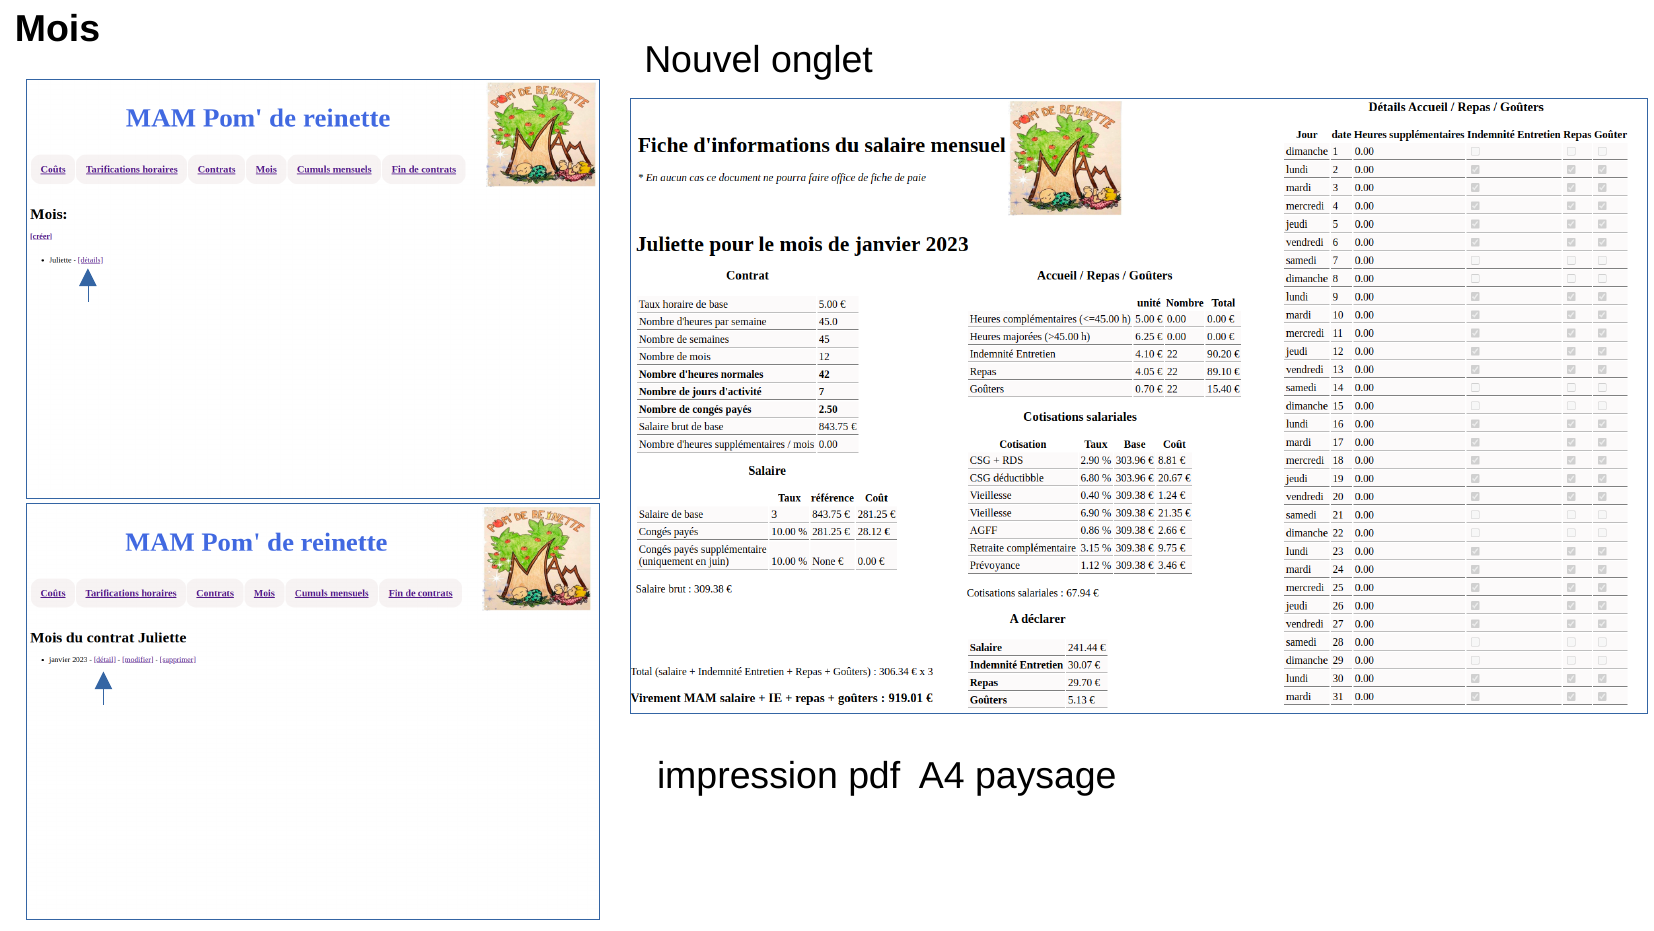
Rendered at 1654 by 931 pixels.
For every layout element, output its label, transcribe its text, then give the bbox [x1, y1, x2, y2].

text_box impression pdf A4 paysage [631, 747, 1145, 805]
picture [26, 79, 600, 499]
text_box Nouvel onglet [629, 31, 888, 89]
picture [630, 98, 1648, 714]
text_box Mois [0, 0, 128, 63]
picture [26, 503, 600, 920]
